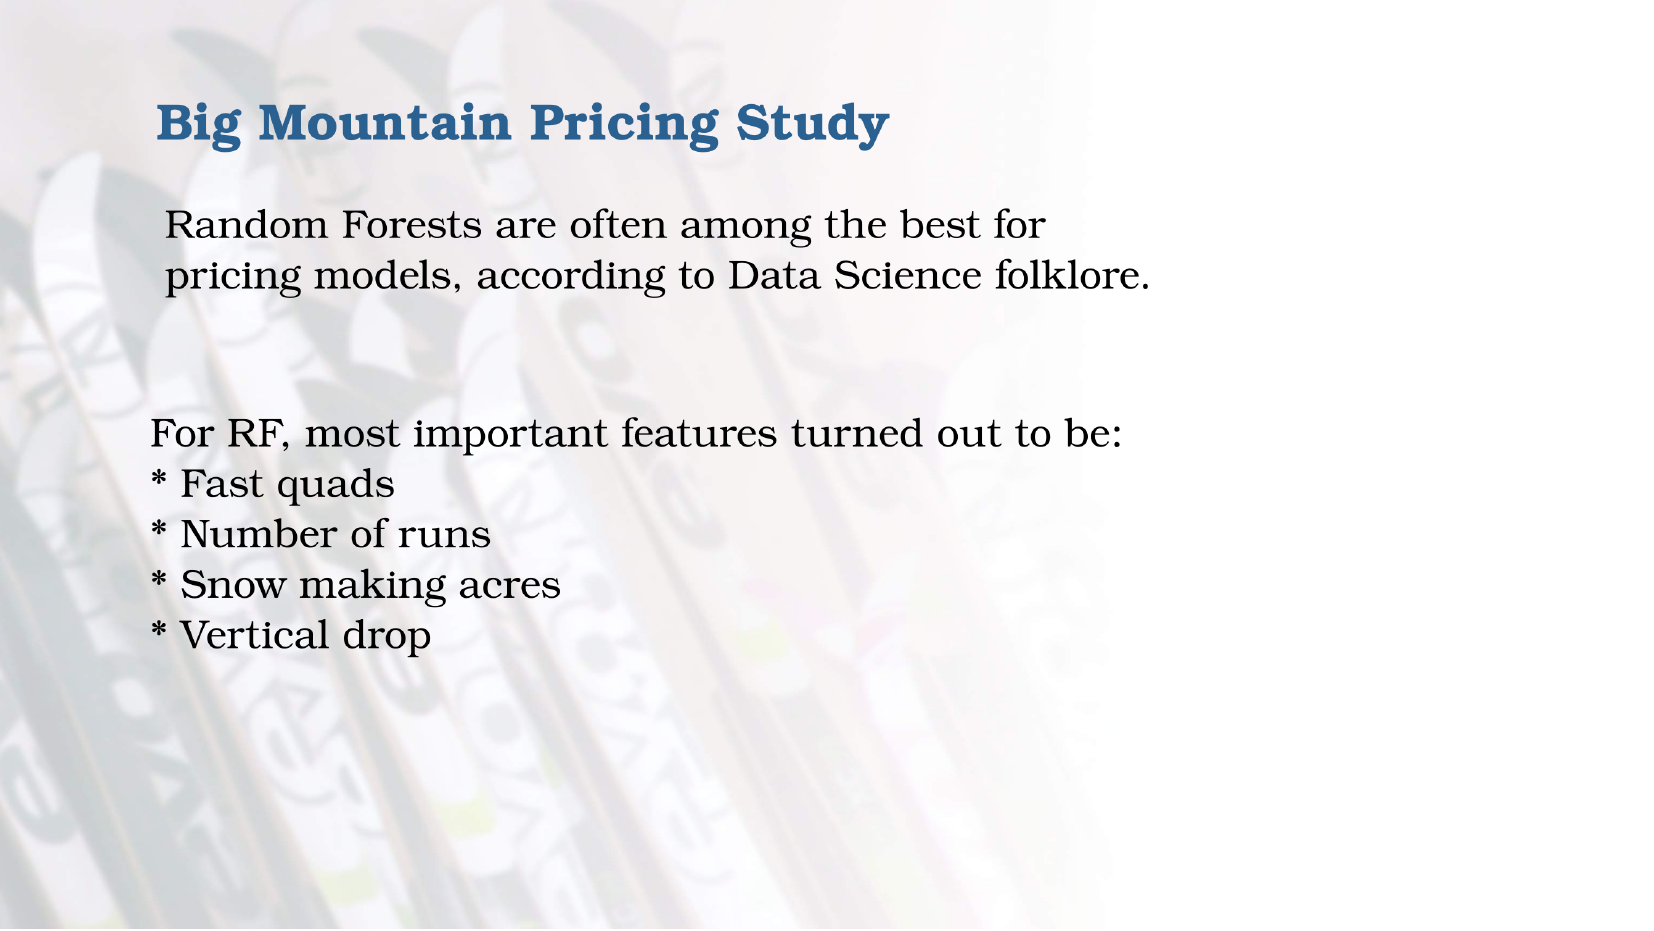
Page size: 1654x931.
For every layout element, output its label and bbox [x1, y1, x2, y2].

picture [0, 0, 1238, 929]
